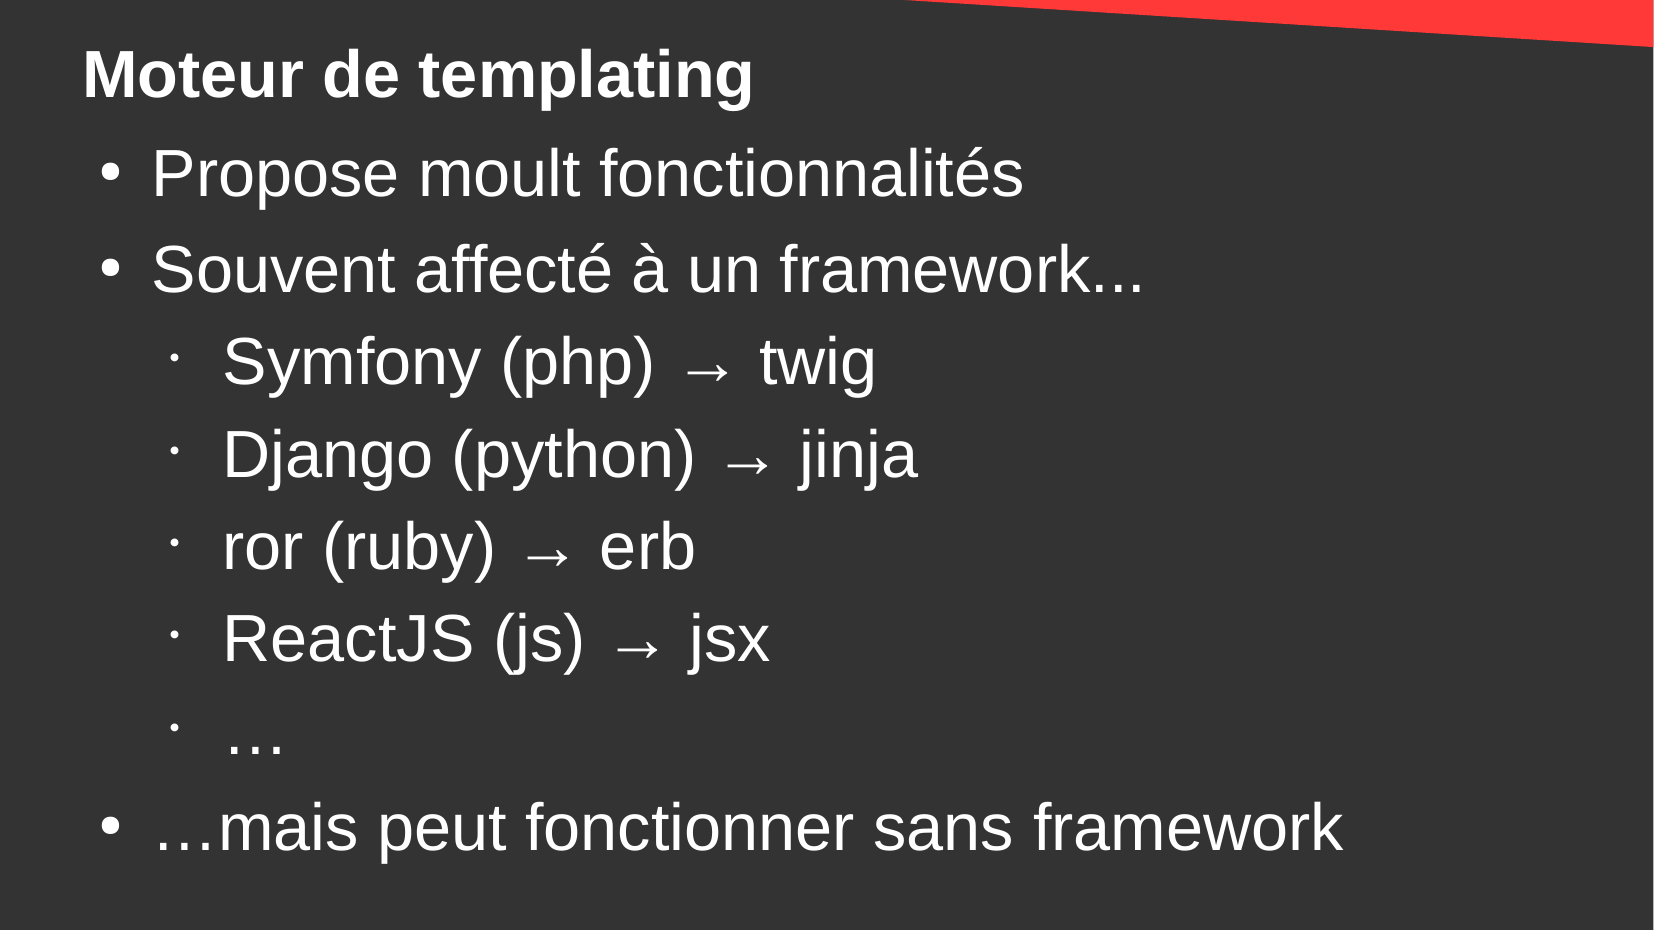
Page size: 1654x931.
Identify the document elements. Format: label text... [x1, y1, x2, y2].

list Propose moult fonctionnalités Souvent affecté à un framework... Symfony (php) → twig Django (python) → jinja ror (ruby) → erb ReactJS (js) → jsx … …mais peut fonctionner sans framework [80, 135, 1620, 886]
title Moteur de templating [82, 37, 1571, 114]
text_box [904, 0, 1654, 48]
